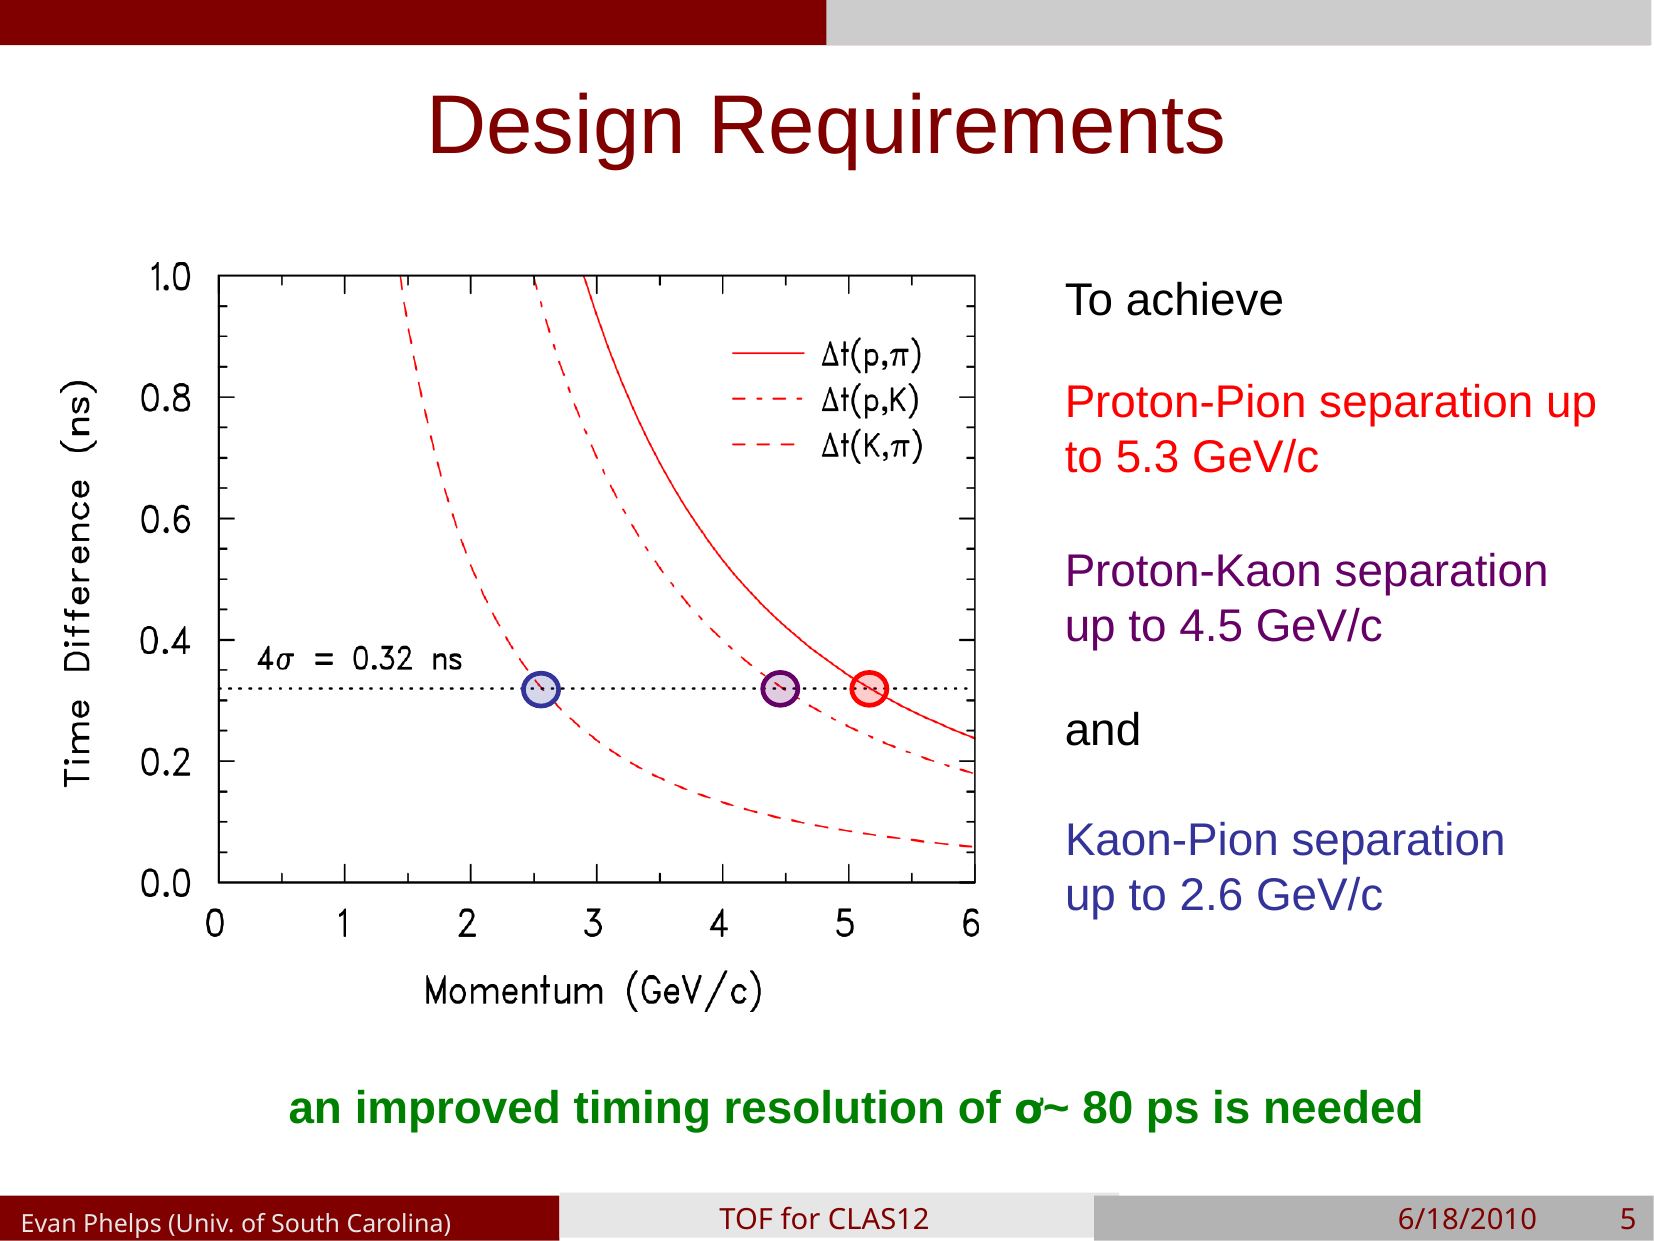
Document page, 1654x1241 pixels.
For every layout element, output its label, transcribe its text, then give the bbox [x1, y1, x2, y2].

text_box Proton-Pion separation up to 5.3 GeV/c [1050, 364, 1614, 490]
picture [60, 262, 979, 1012]
title Design Requirements [82, 62, 1571, 187]
text_box an improved timing resolution of ơ~ 80 ps is needed [242, 1070, 1471, 1141]
text_box and [1049, 692, 1259, 763]
text_box To achieve [1050, 262, 1543, 333]
text_box [762, 672, 798, 706]
text_box Proton-Kaon separation up to 4.5 GeV/c [1050, 532, 1614, 659]
text_box [523, 673, 559, 707]
text_box Kaon-Pion separation up to 2.6 GeV/c [1050, 802, 1551, 928]
text_box [851, 672, 887, 706]
